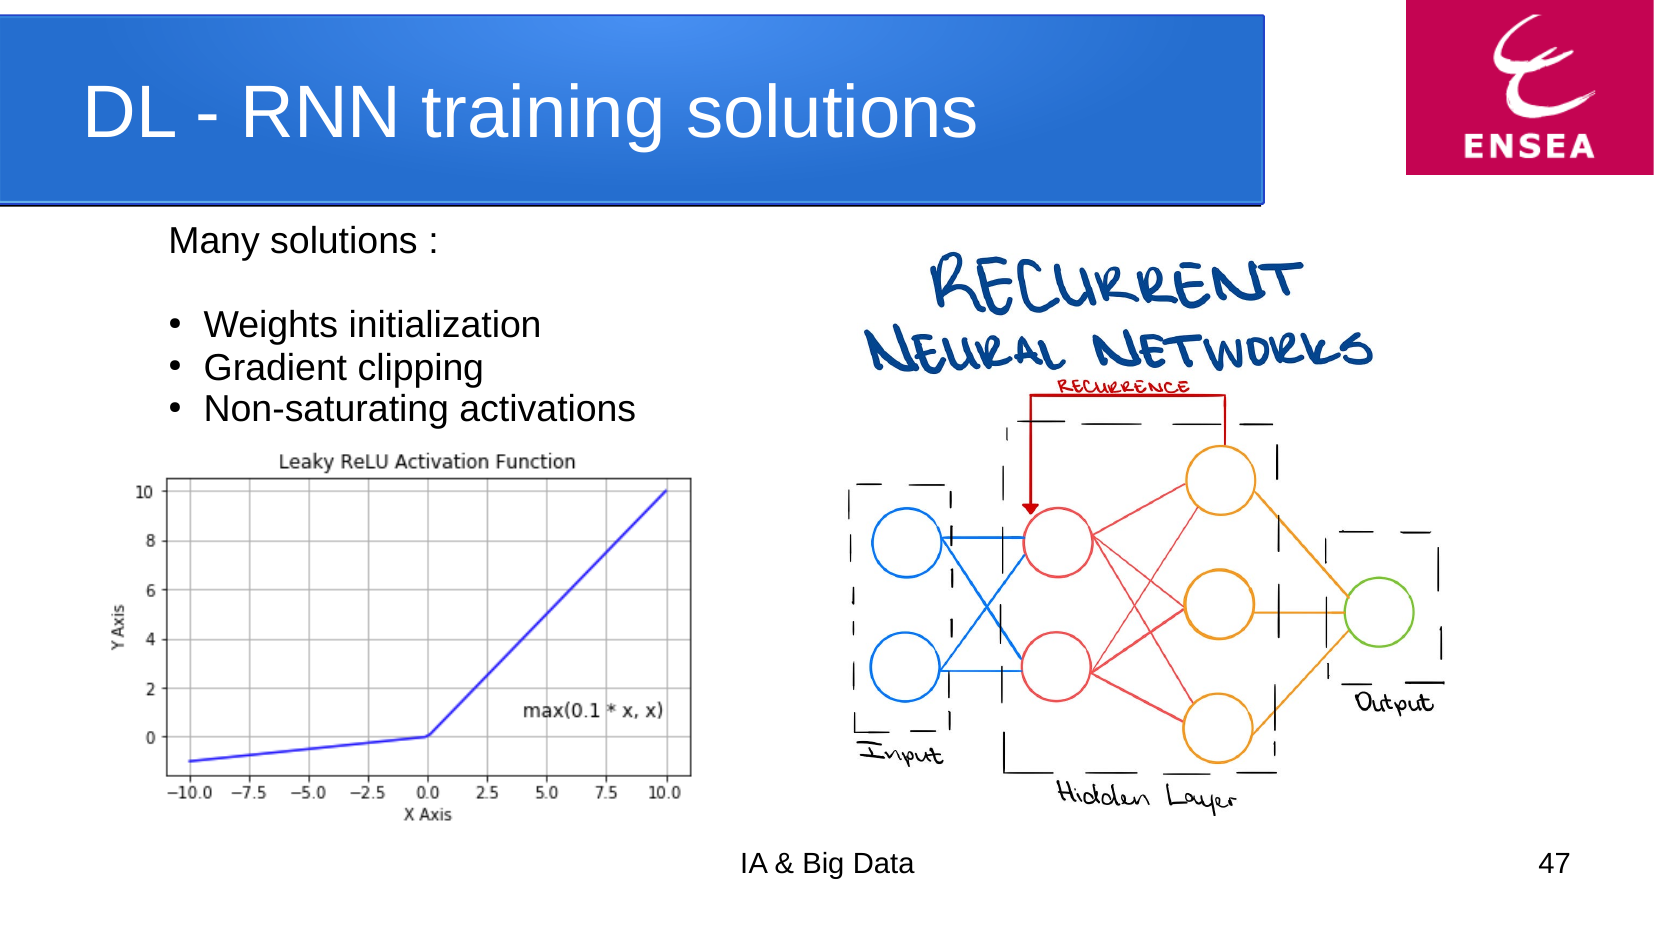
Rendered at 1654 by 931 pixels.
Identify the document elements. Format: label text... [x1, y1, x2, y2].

title DL - RNN training solutions [82, 35, 1235, 189]
picture [779, 236, 1536, 816]
picture [1406, 0, 1654, 175]
picture [96, 439, 709, 827]
text_box Many solutions : Weights initialization Gradient clipping Non-saturating activations [153, 212, 674, 438]
